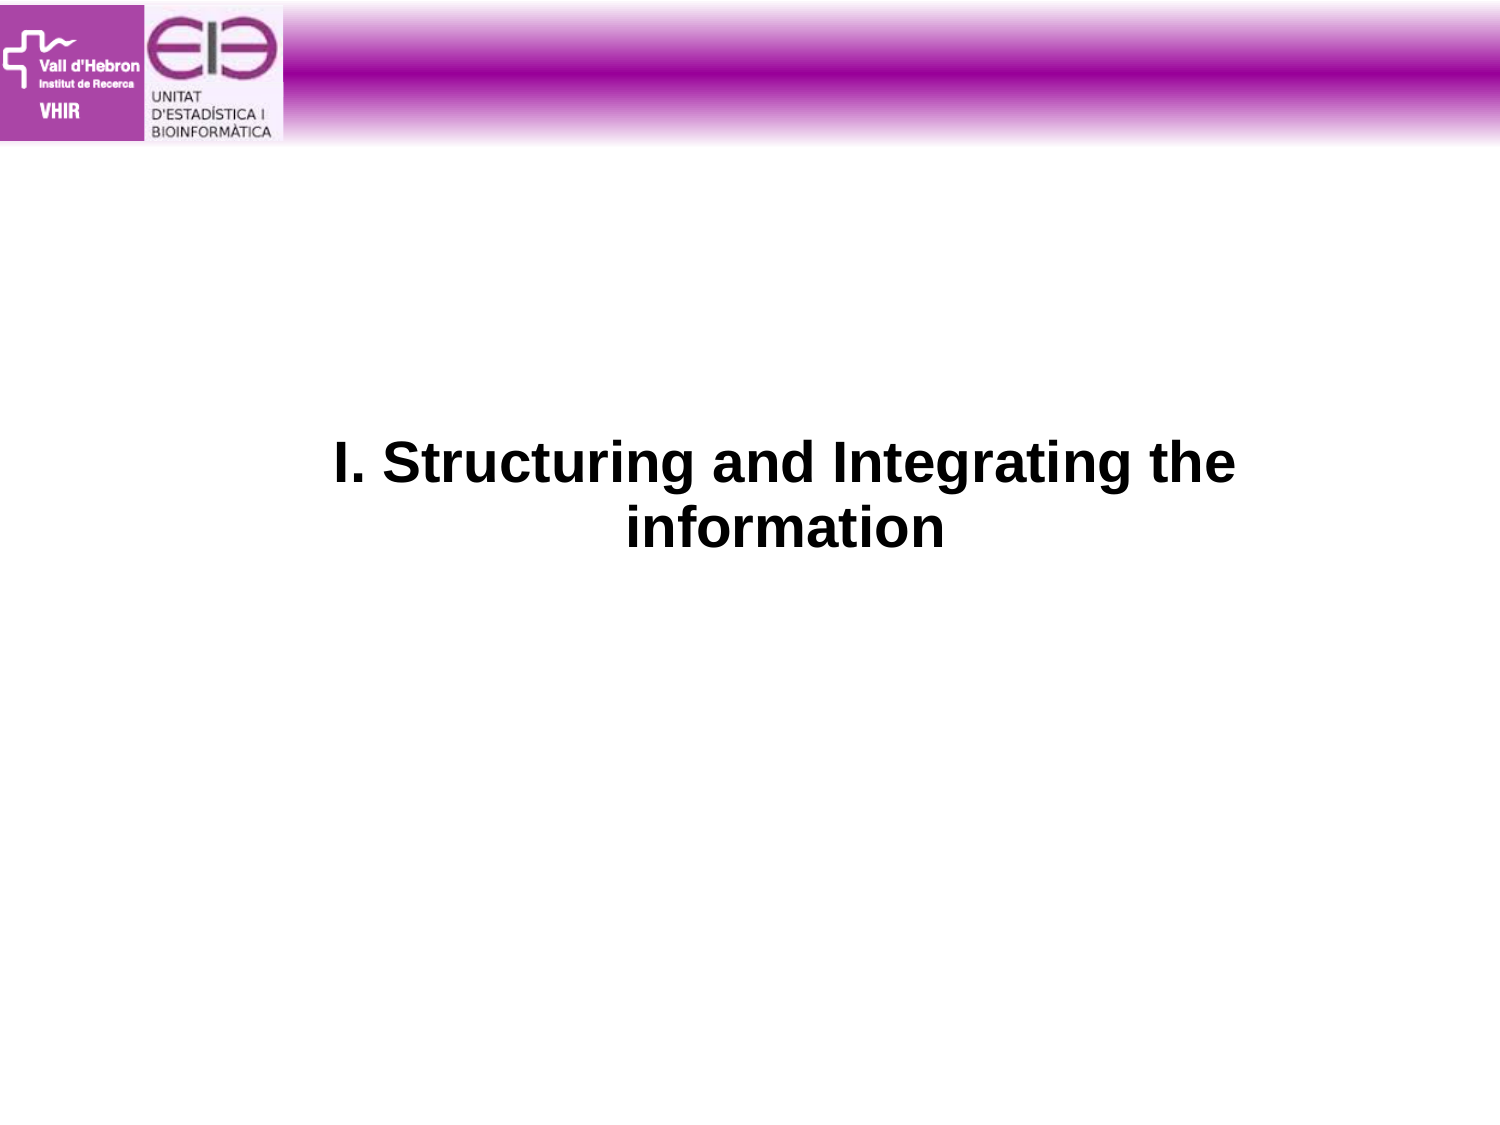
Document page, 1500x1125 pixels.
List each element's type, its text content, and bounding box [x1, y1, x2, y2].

picture [0, 5, 284, 141]
text_box [0, 0, 1500, 148]
text_box I. Structuring and Integrating the information [251, 422, 1321, 571]
